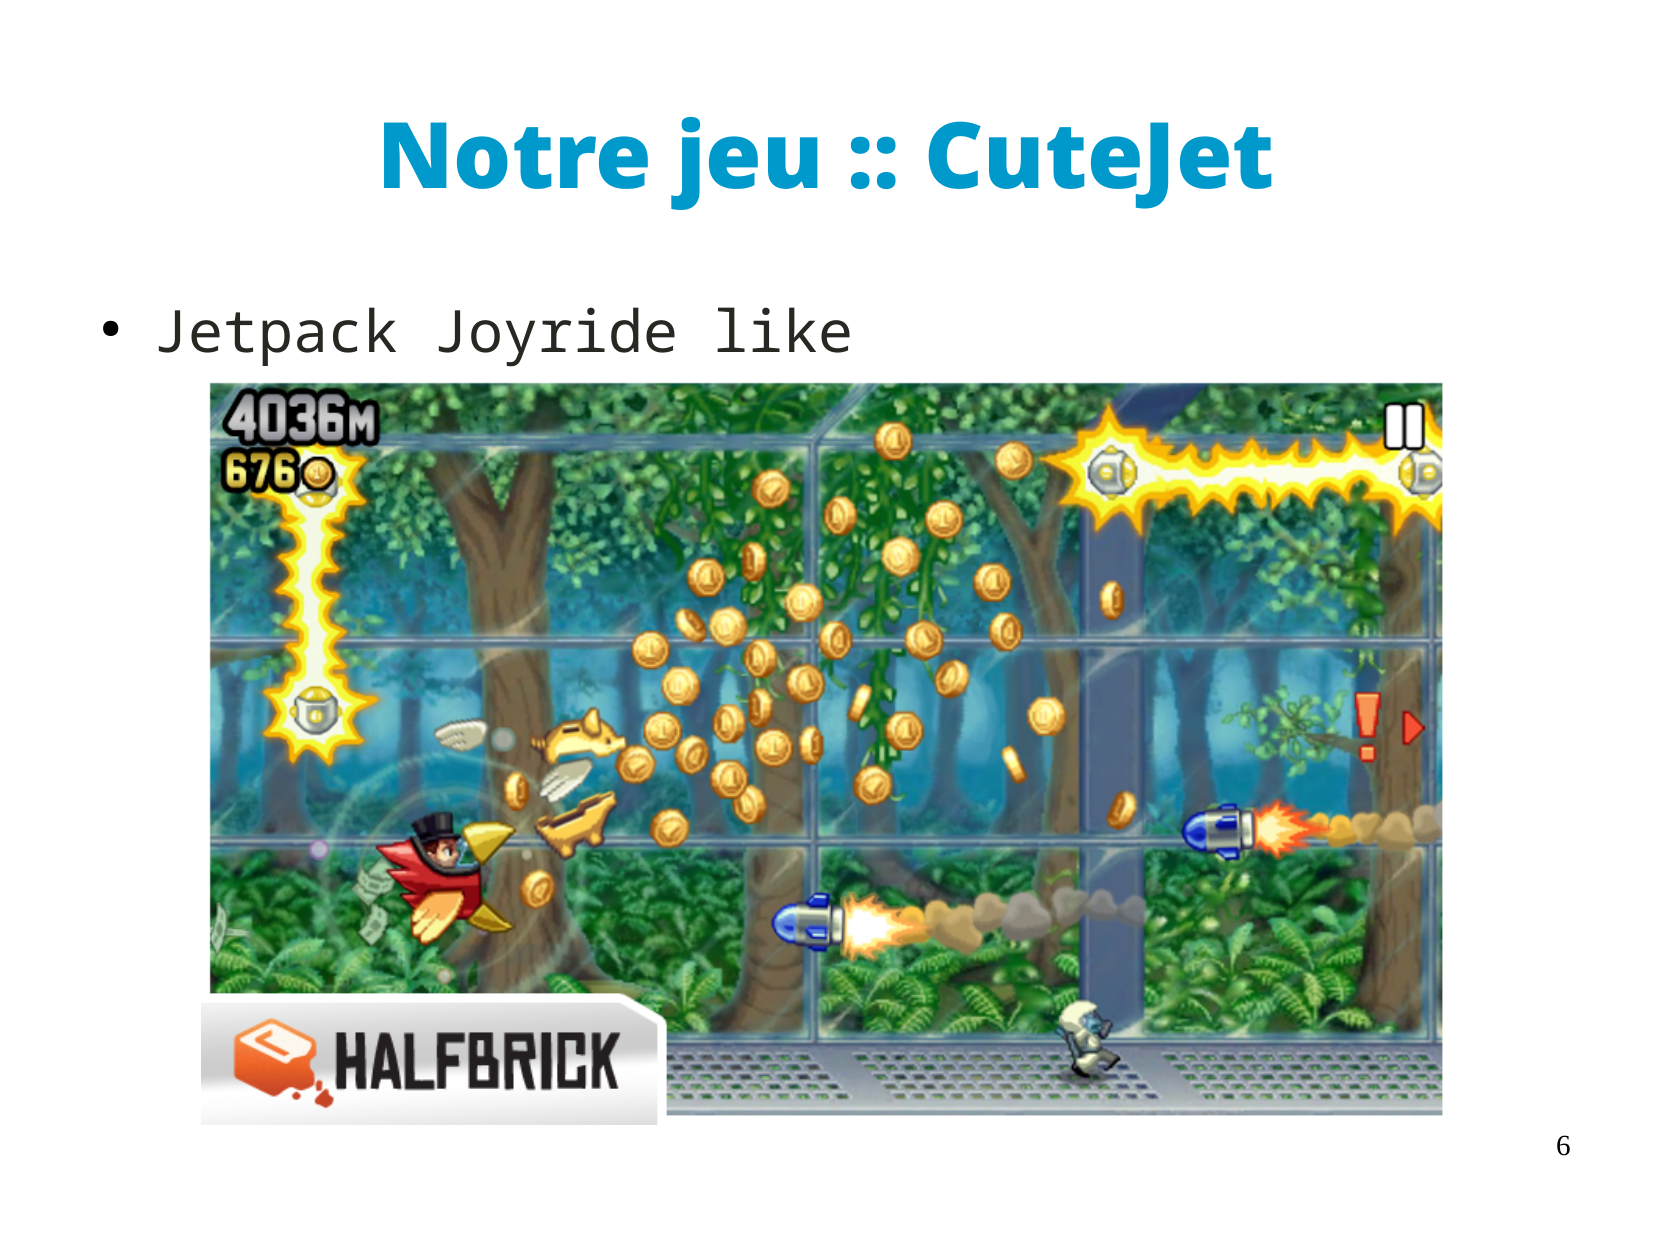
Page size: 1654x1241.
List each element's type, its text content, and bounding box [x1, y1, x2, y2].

list Jetpack Joyride like [82, 290, 1571, 1010]
title Notre jeu :: CuteJet [82, 49, 1571, 257]
picture [201, 374, 1452, 1125]
